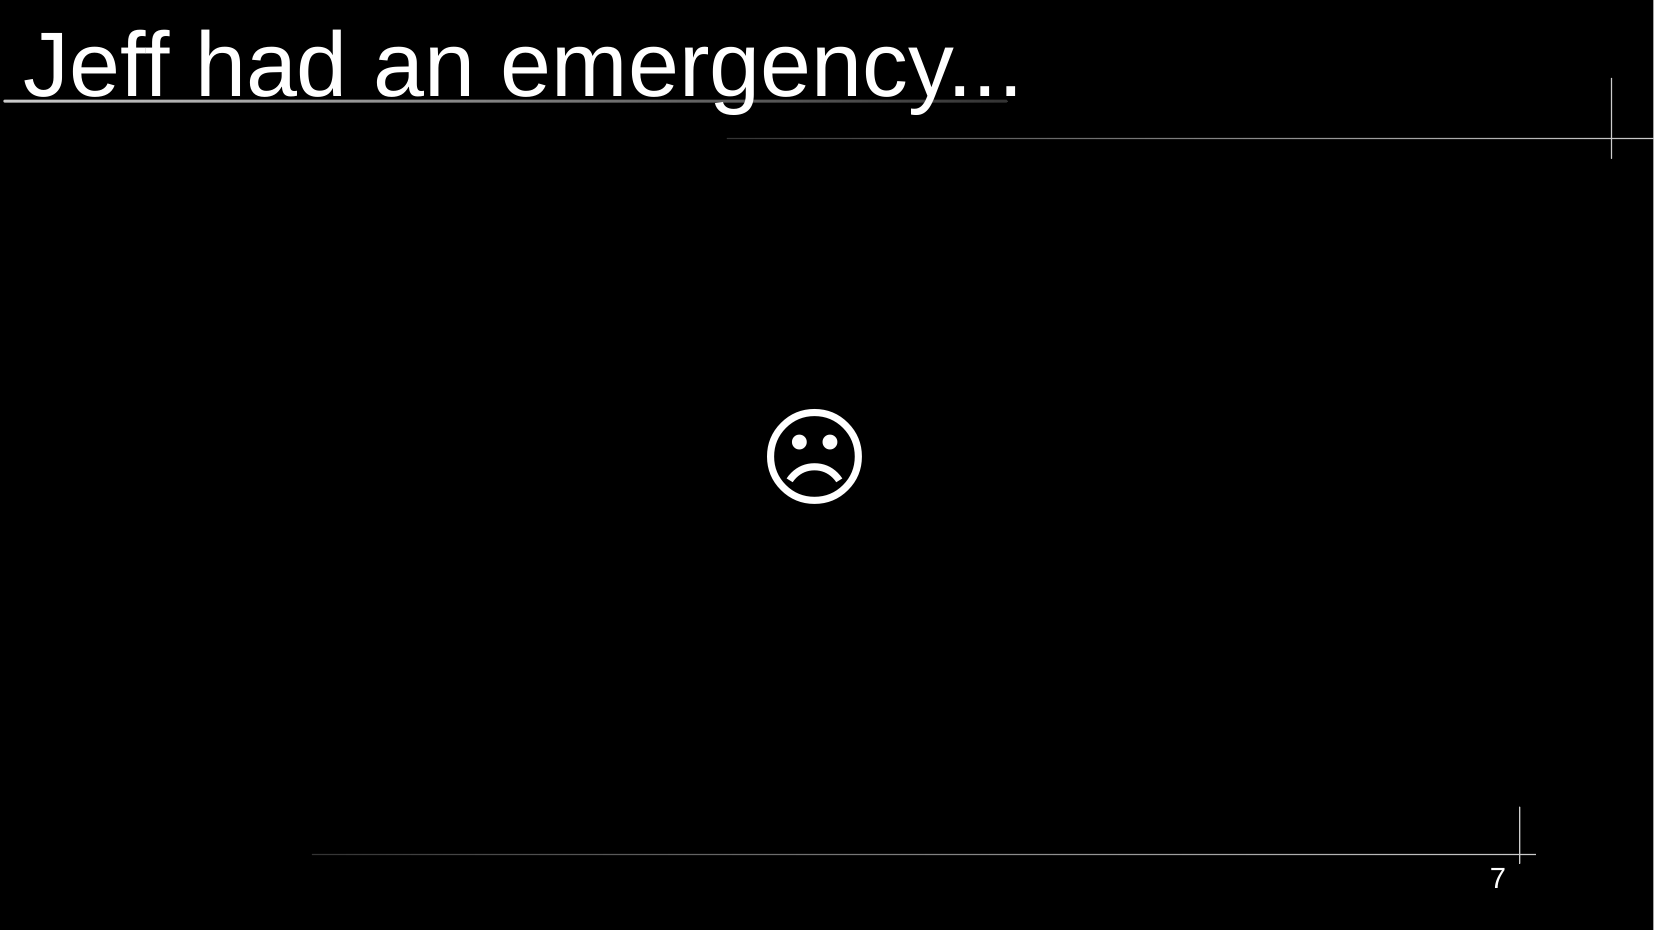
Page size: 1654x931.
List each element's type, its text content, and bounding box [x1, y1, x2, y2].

list ☹️ [712, 330, 926, 526]
title Jeff had an emergency... [23, 11, 1589, 119]
